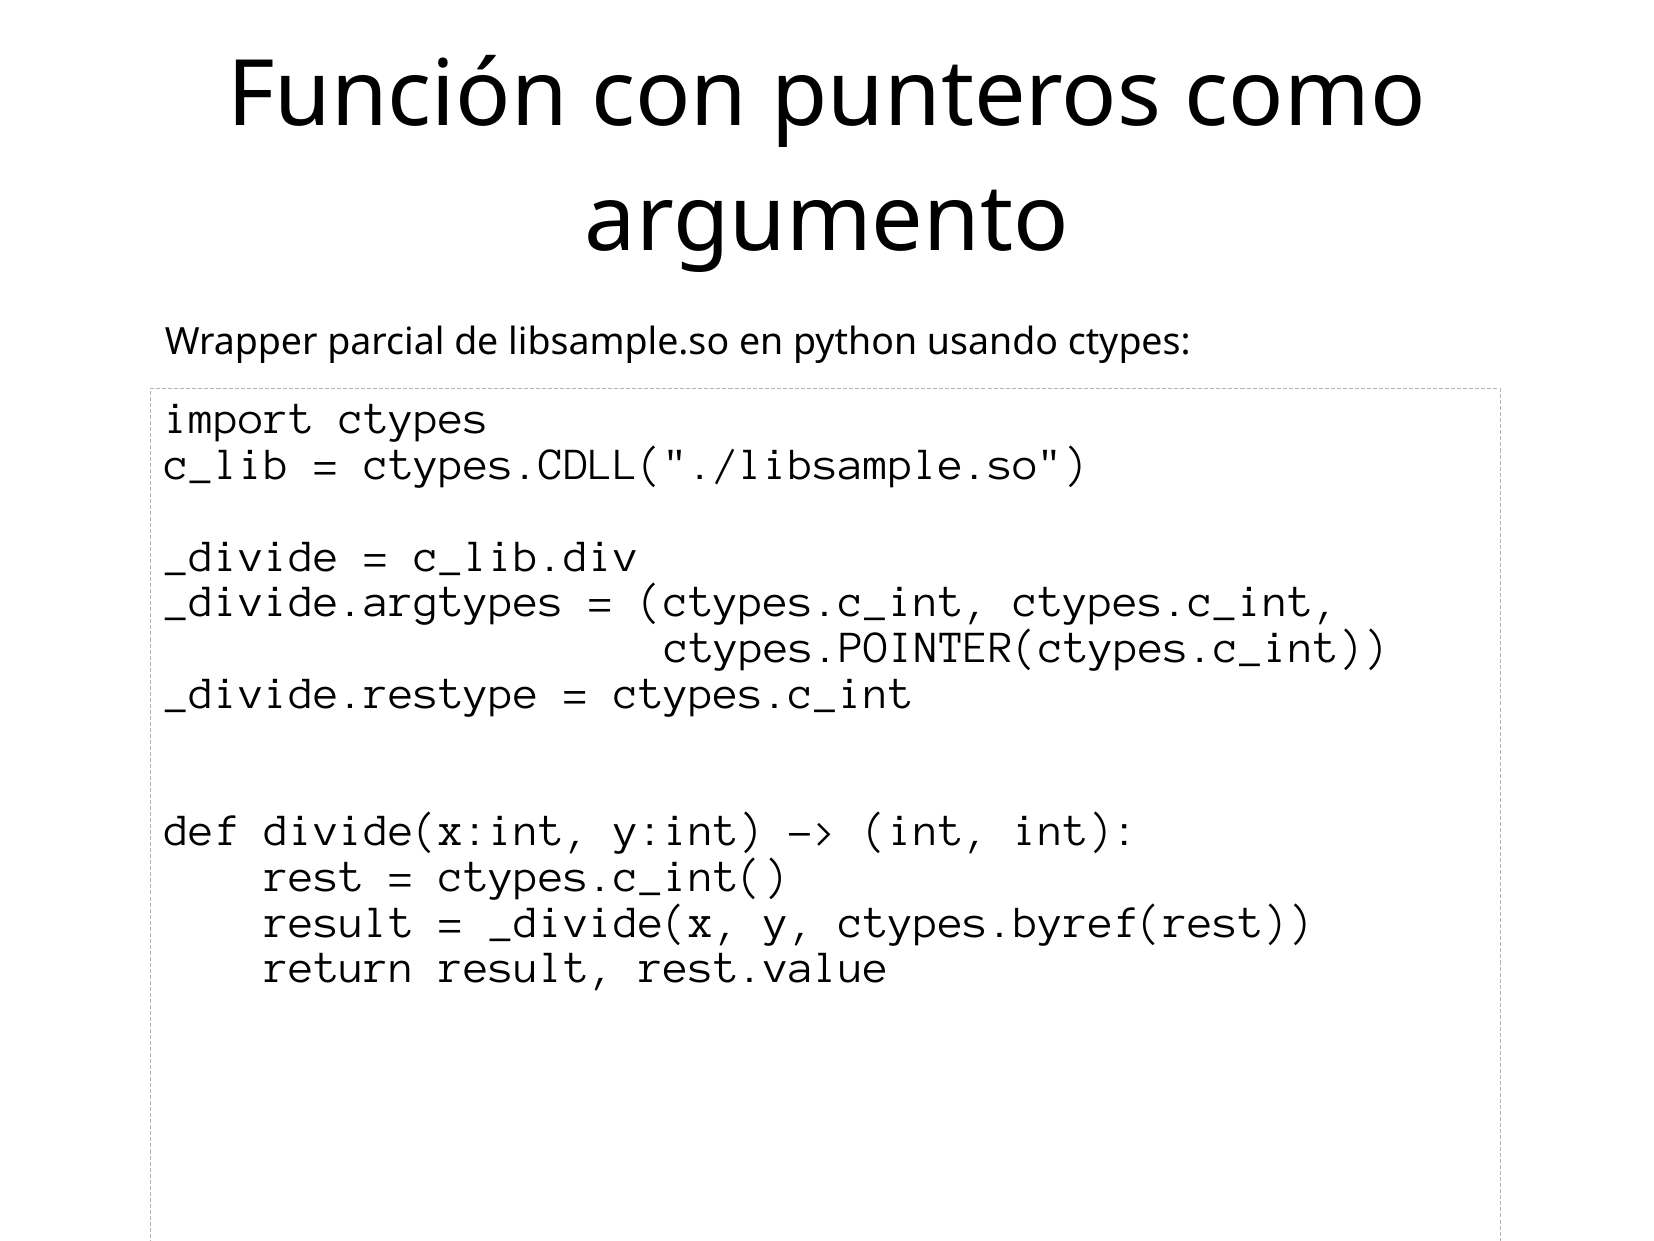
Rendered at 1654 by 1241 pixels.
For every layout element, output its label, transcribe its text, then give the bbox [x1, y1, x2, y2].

text_box import ctypes c_lib = ctypes.CDLL("./libsample.so") _divide = c_lib.div _divide.argtypes = (ctypes.c_int, ctypes.c_int, ctypes.POINTER(ctypes.c_int)) _divide.restype = ctypes.c_int def divide(x:int, y:int) -> (int, int): rest = ctypes.c_int() result = _divide(x, y, ctypes.byref(rest)) return result, rest.value [150, 388, 1501, 999]
title Función con punteros como argumento [82, 45, 1571, 261]
text_box Wrapper parcial de libsample.so en python usando ctypes: [150, 307, 1115, 367]
